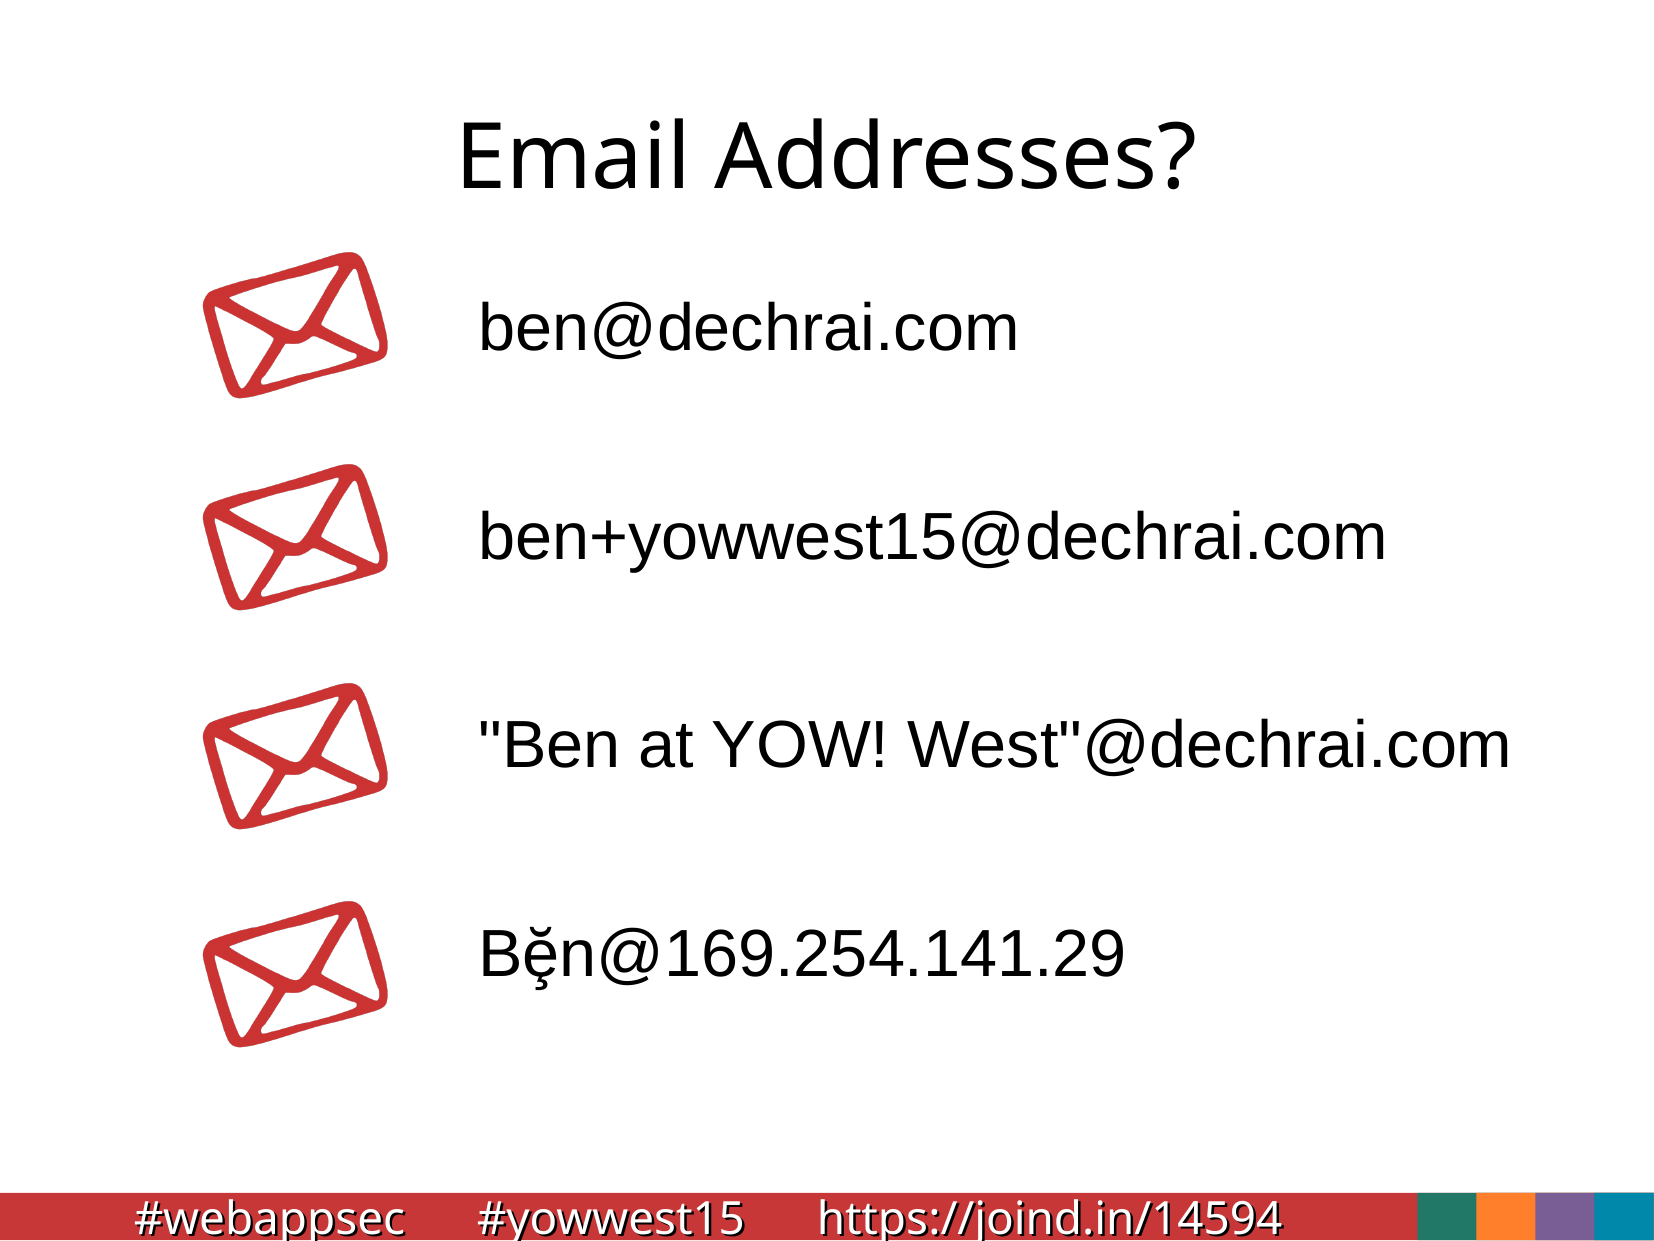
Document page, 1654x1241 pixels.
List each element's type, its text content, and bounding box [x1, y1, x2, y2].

picture [194, 224, 396, 426]
picture [194, 436, 396, 638]
picture [194, 873, 396, 1075]
list ben@dechrai.com ben+yowwest15@dechrai.com "Ben at YOW! West"@dechrai.com Bḝn@169.254.141.29 [478, 290, 1595, 1010]
picture [194, 655, 396, 857]
title Email Addresses? [82, 49, 1571, 257]
